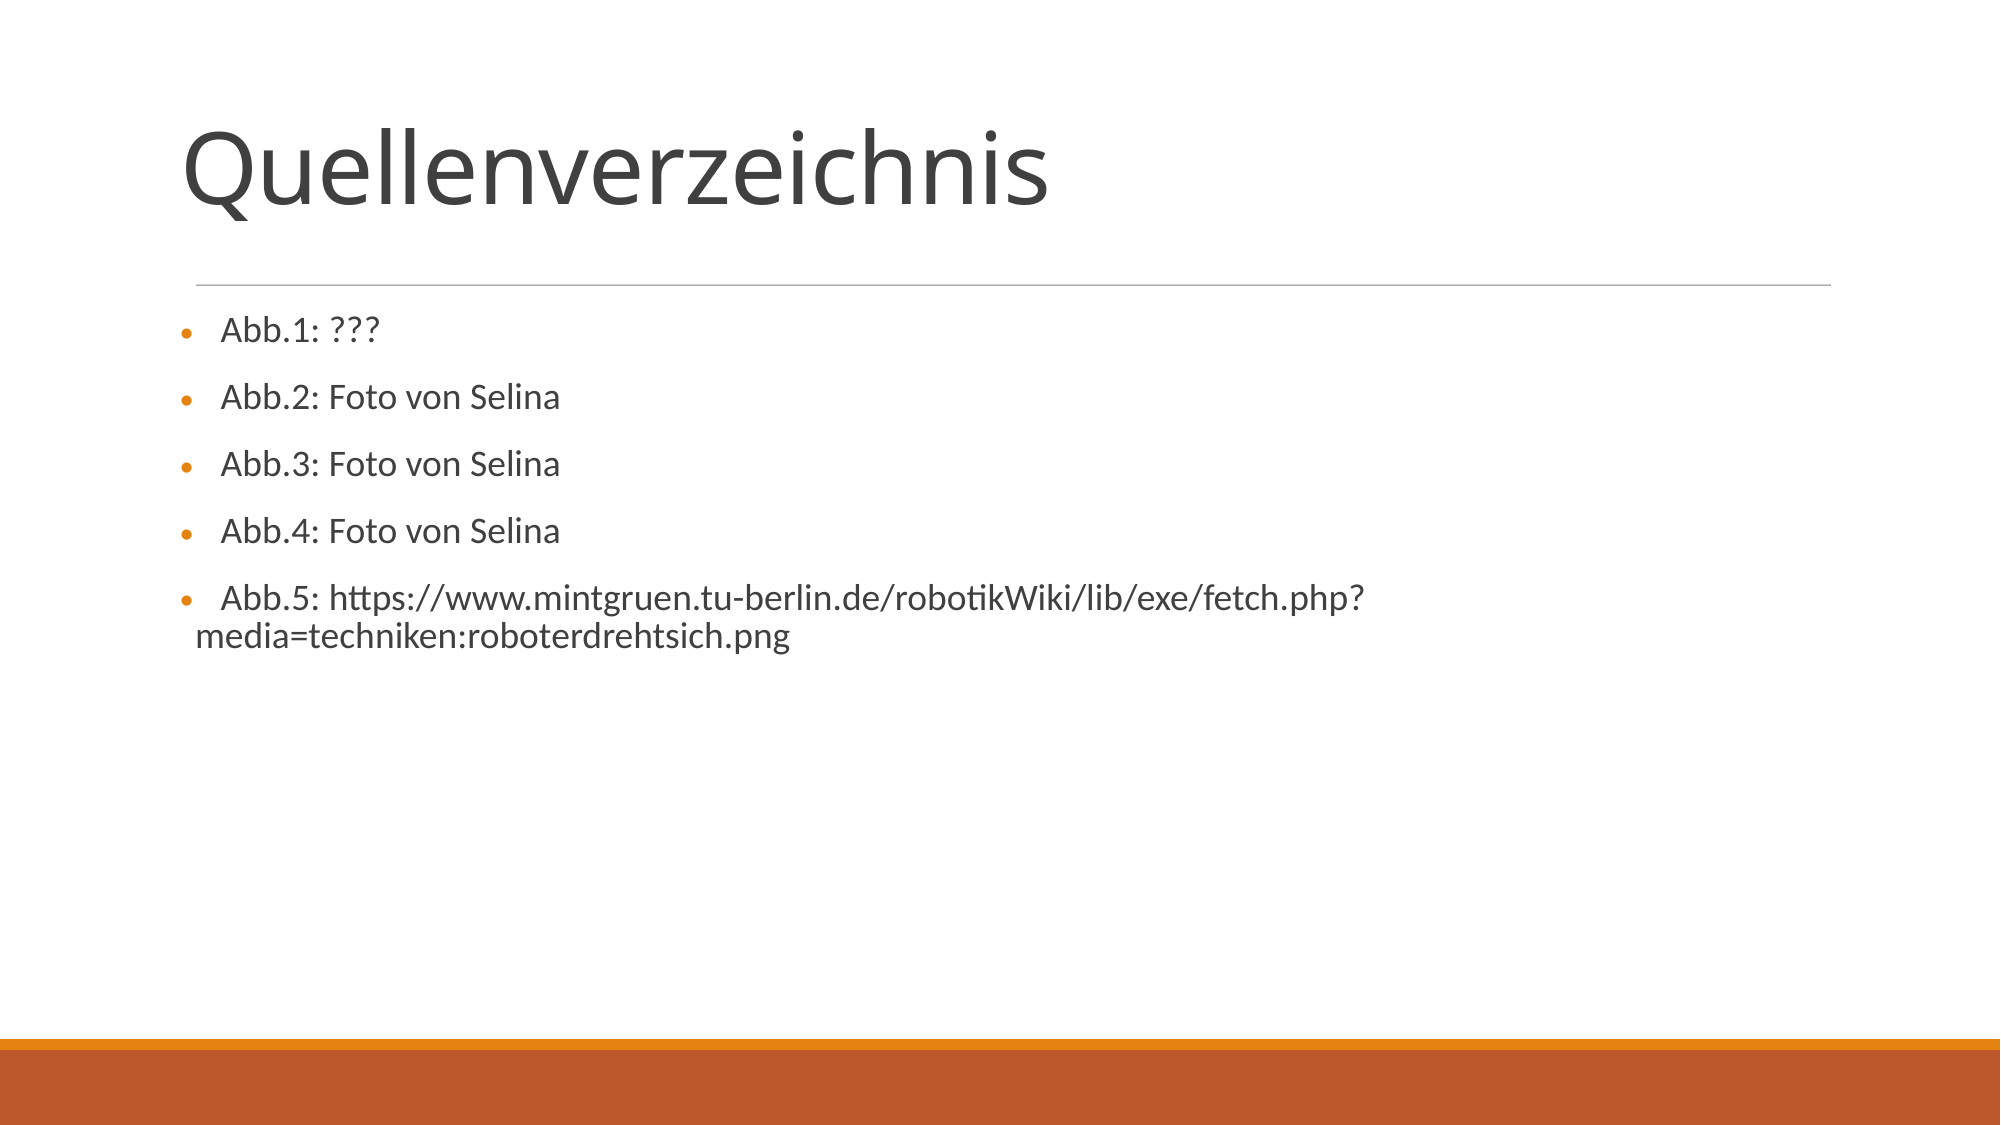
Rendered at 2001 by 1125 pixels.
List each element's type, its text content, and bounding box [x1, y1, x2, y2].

title Quellenverzeichnis [180, 47, 1830, 285]
list Abb.1: ??? Abb.2: Foto von Selina Abb.3: Foto von Selina Abb.4: Foto von Selina Abb.5: https://www.mintgruen.tu-berlin.de/robotikWiki/lib/exe/fetch.php?media=techniken:roboterdrehtsich.png [180, 307, 1843, 978]
